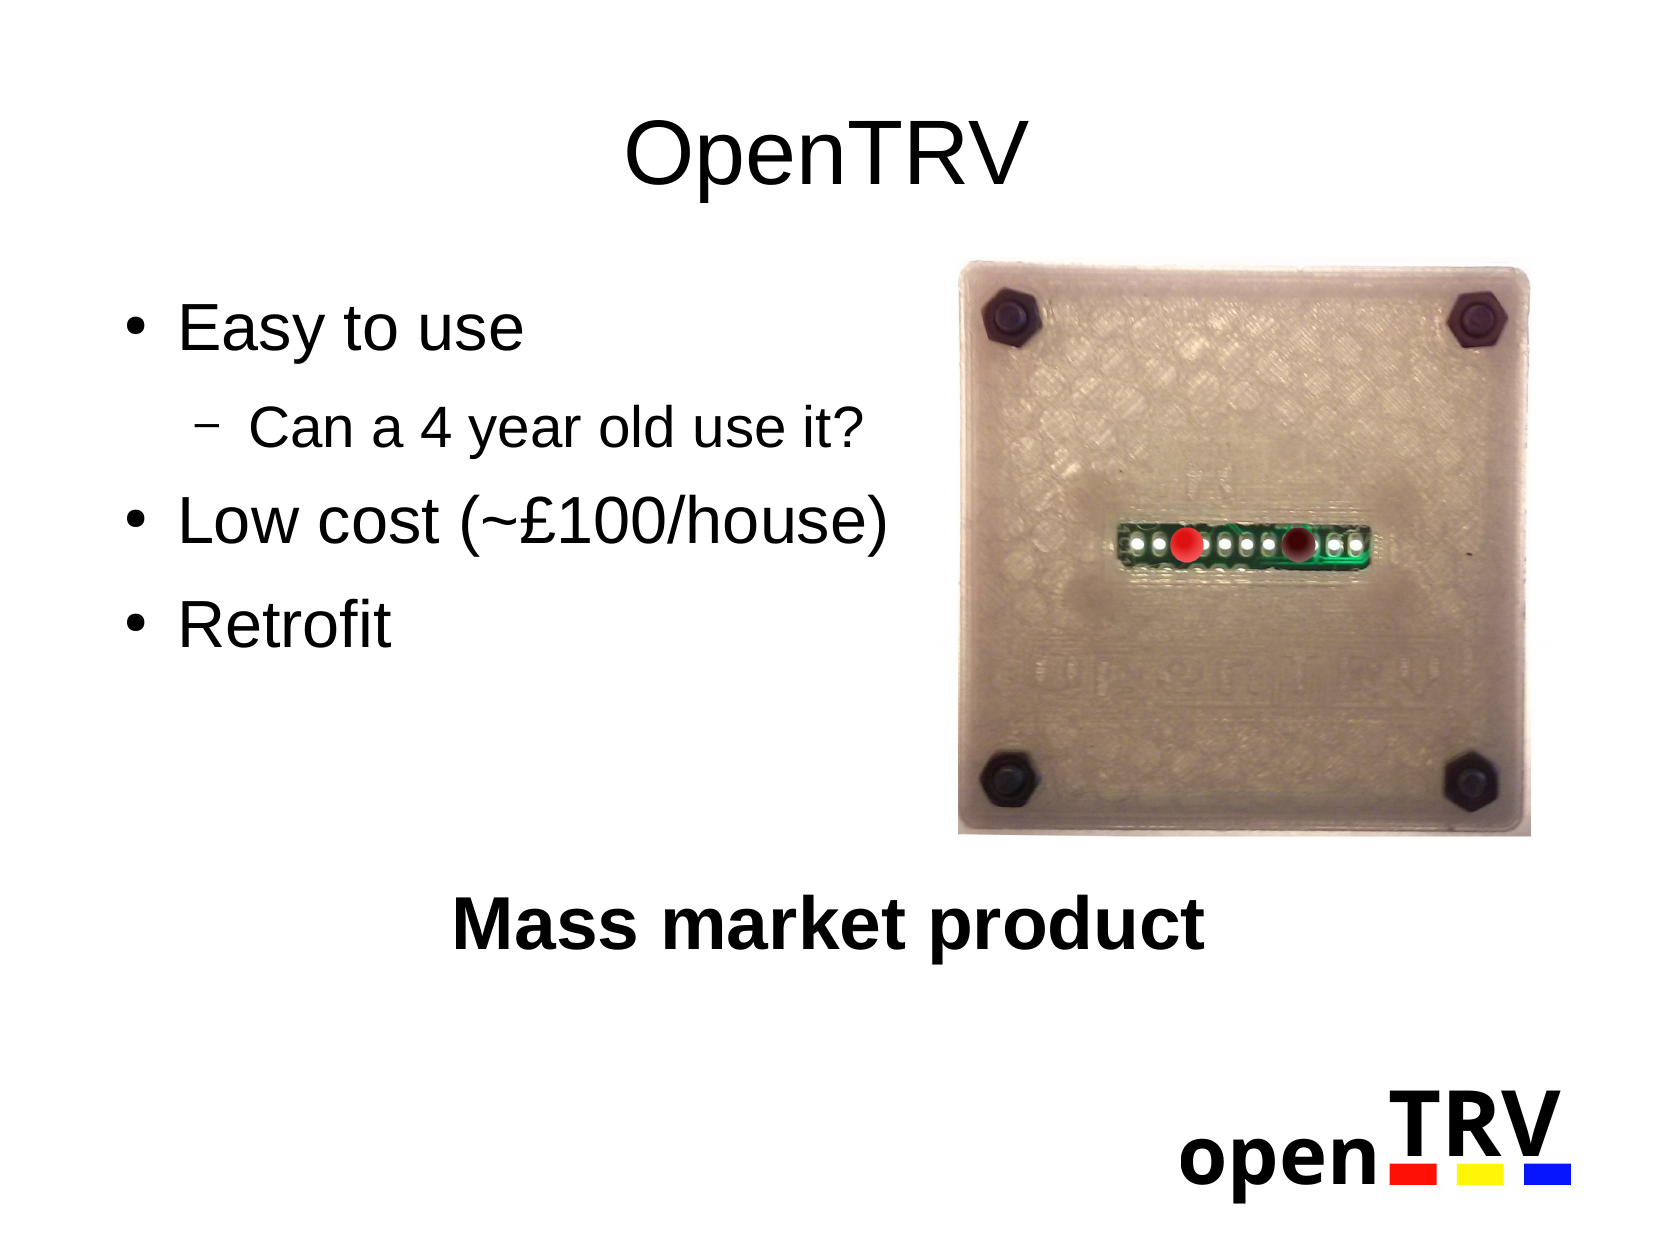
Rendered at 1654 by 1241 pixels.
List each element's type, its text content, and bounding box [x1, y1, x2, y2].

text_box Mass market product [437, 874, 1229, 973]
list Easy to use Can a 4 year old use it? Low cost (~£100/house) Retrofit [106, 290, 1571, 1010]
picture [933, 254, 1555, 839]
title OpenTRV [82, 49, 1571, 257]
